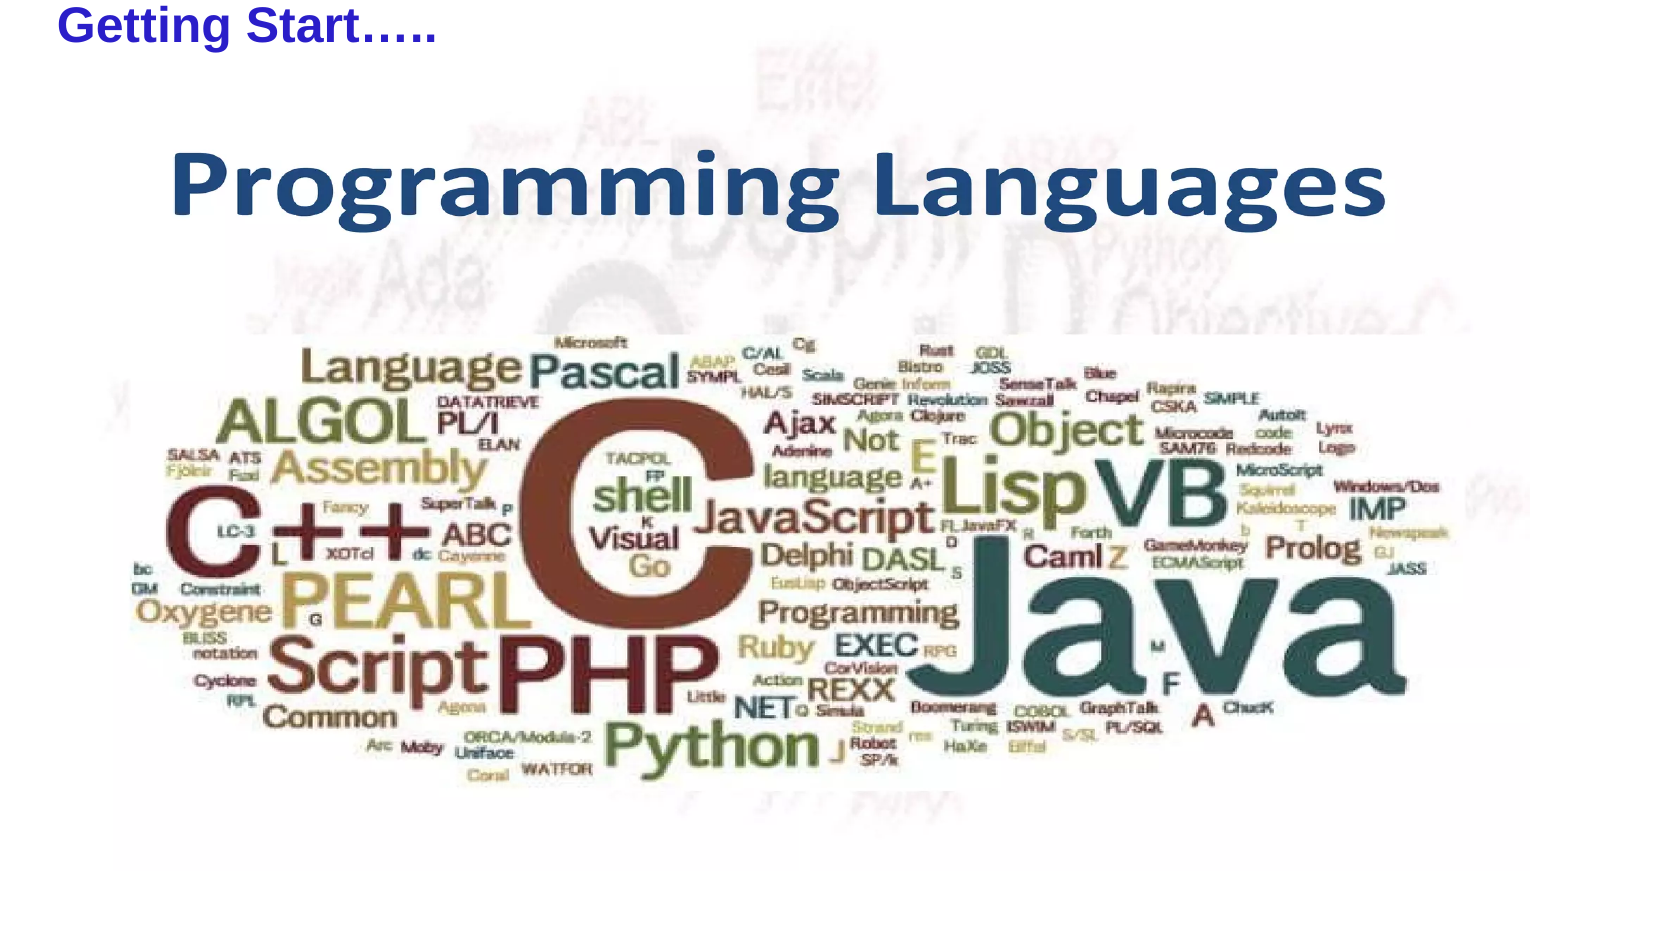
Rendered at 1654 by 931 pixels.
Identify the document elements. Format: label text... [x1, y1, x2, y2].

text_box Getting Start….. [15, 0, 481, 61]
picture [90, 0, 1530, 871]
